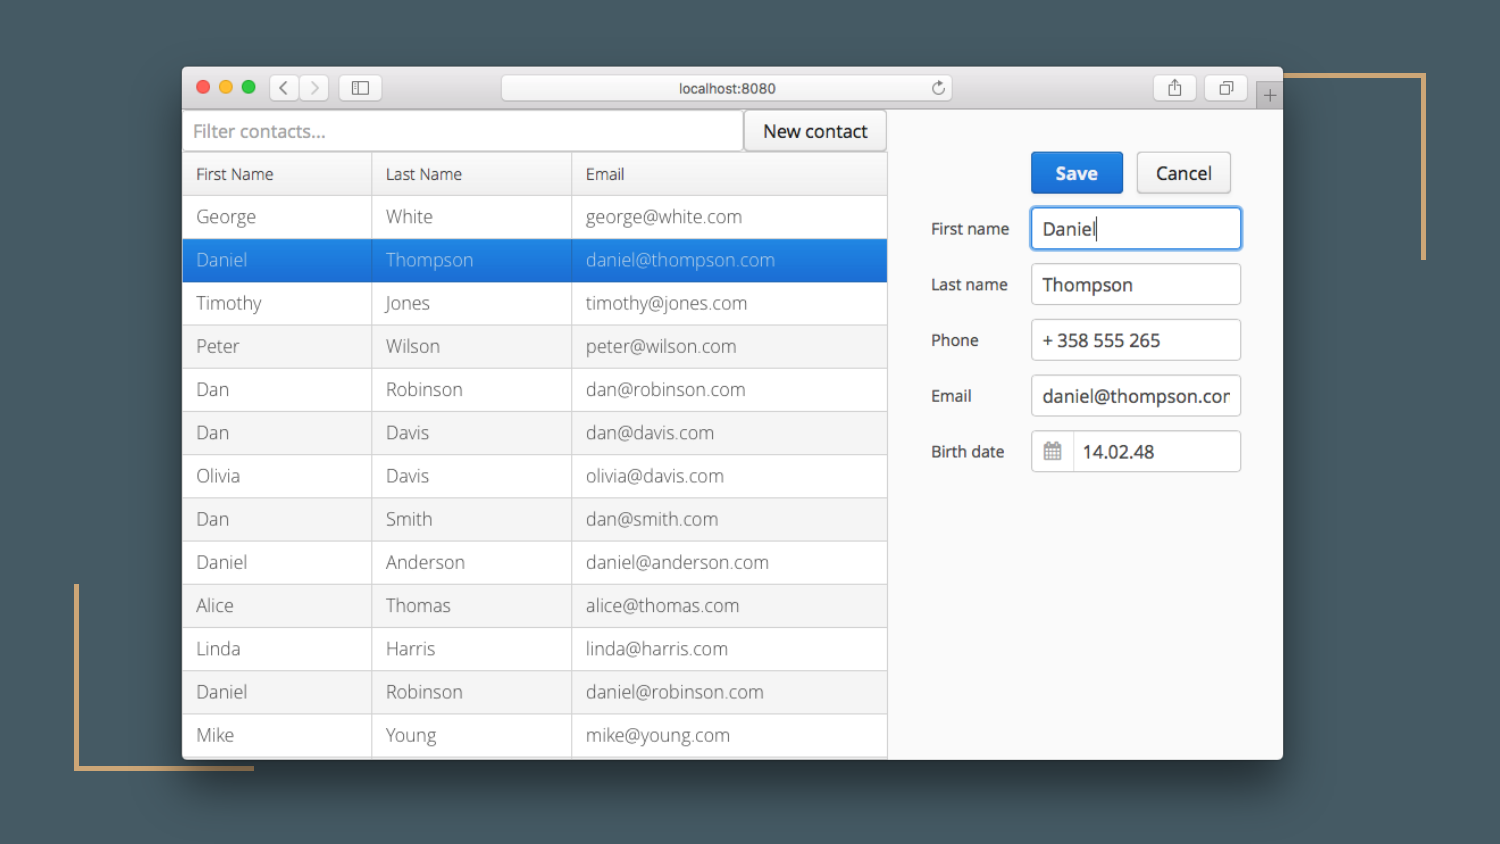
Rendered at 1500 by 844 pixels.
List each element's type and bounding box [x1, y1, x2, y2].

picture [118, 30, 1347, 844]
